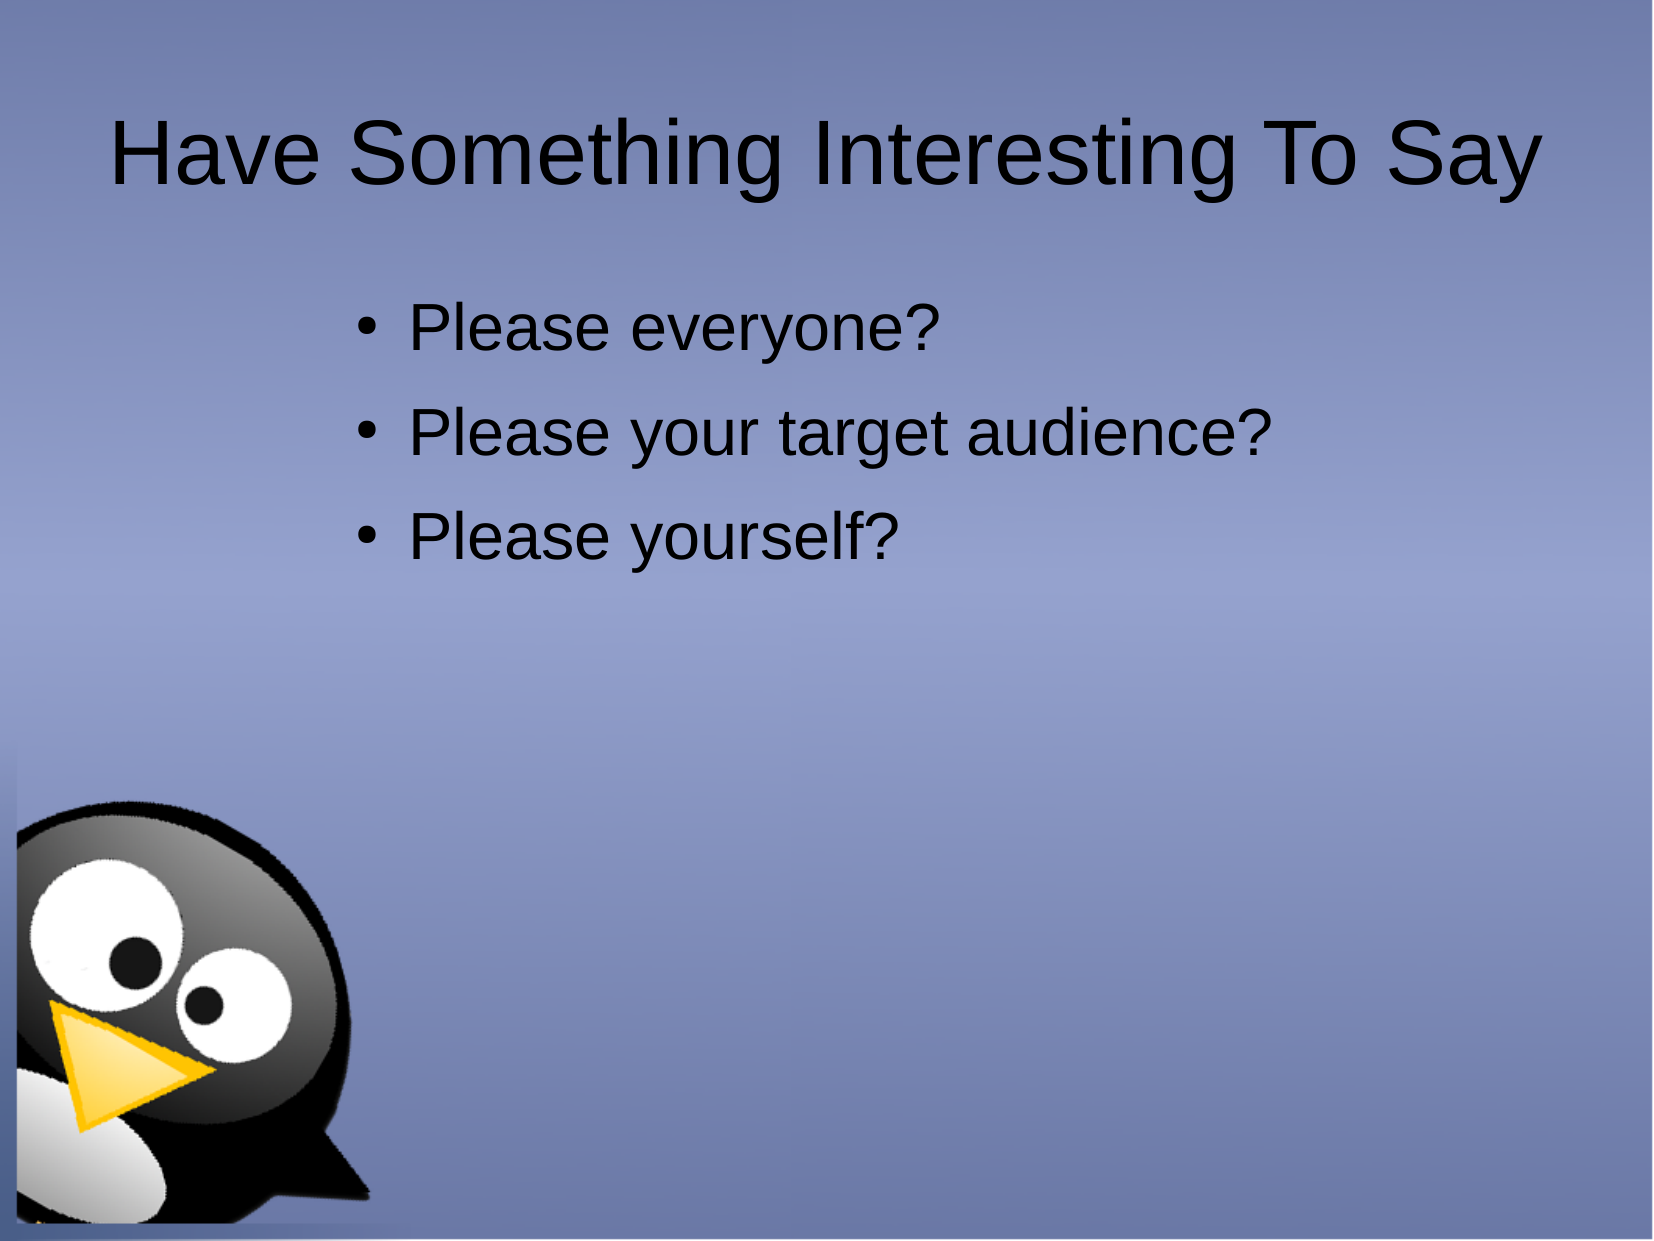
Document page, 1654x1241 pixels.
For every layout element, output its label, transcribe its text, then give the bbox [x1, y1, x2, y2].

list Please everyone? Please your target audience? Please yourself? [337, 290, 1571, 1109]
title Have Something Interesting To Say [82, 49, 1571, 257]
picture [0, 0, 1654, 1241]
